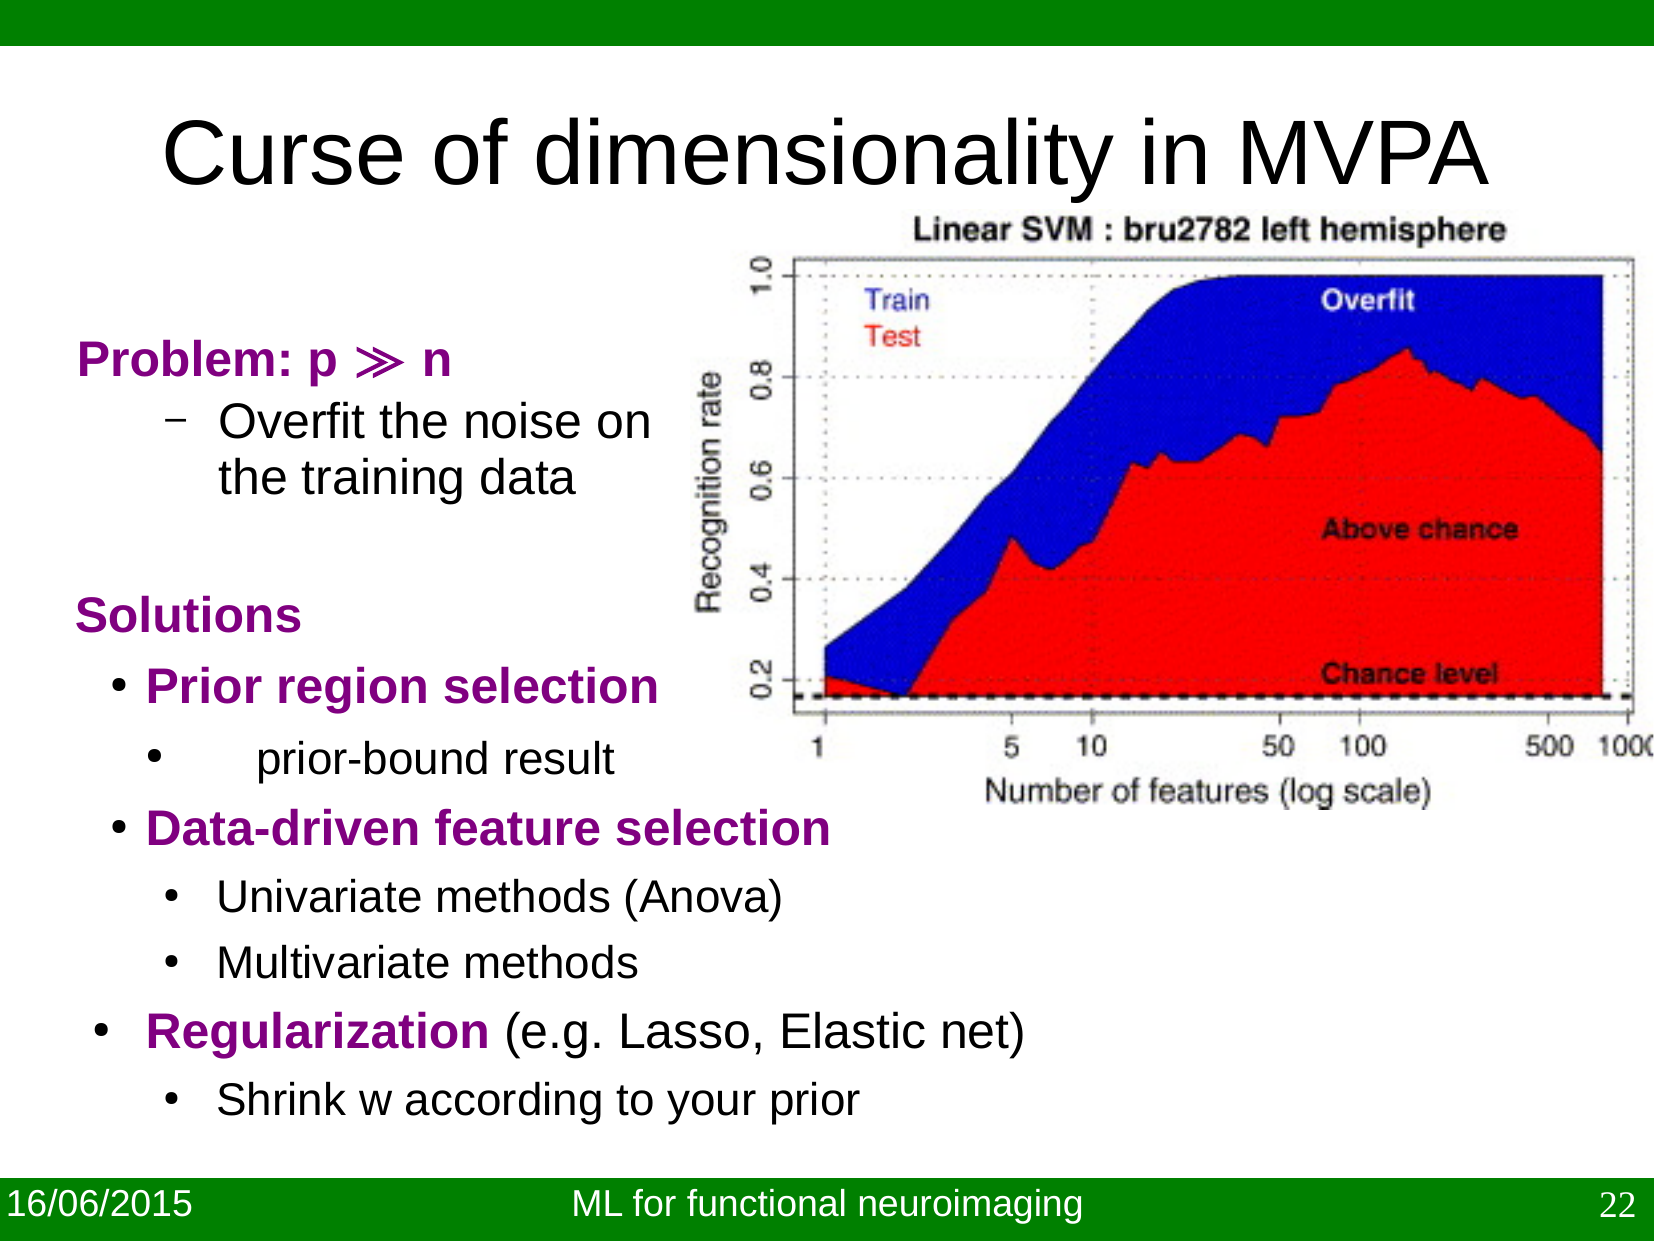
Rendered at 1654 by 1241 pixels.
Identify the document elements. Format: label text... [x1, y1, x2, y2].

title Curse of dimensionality in MVPA [82, 56, 1571, 250]
text_box Solutions Prior region selection prior-bound result Data-driven feature selection Univariate methods (Anova) Multivariate methods Regularization (e.g. Lasso, Elastic net) Shrink w according to your prior [60, 580, 1152, 1136]
picture [690, 209, 1654, 811]
list Problem: p ≫ n Overfit the noise on the training data [76, 331, 690, 567]
